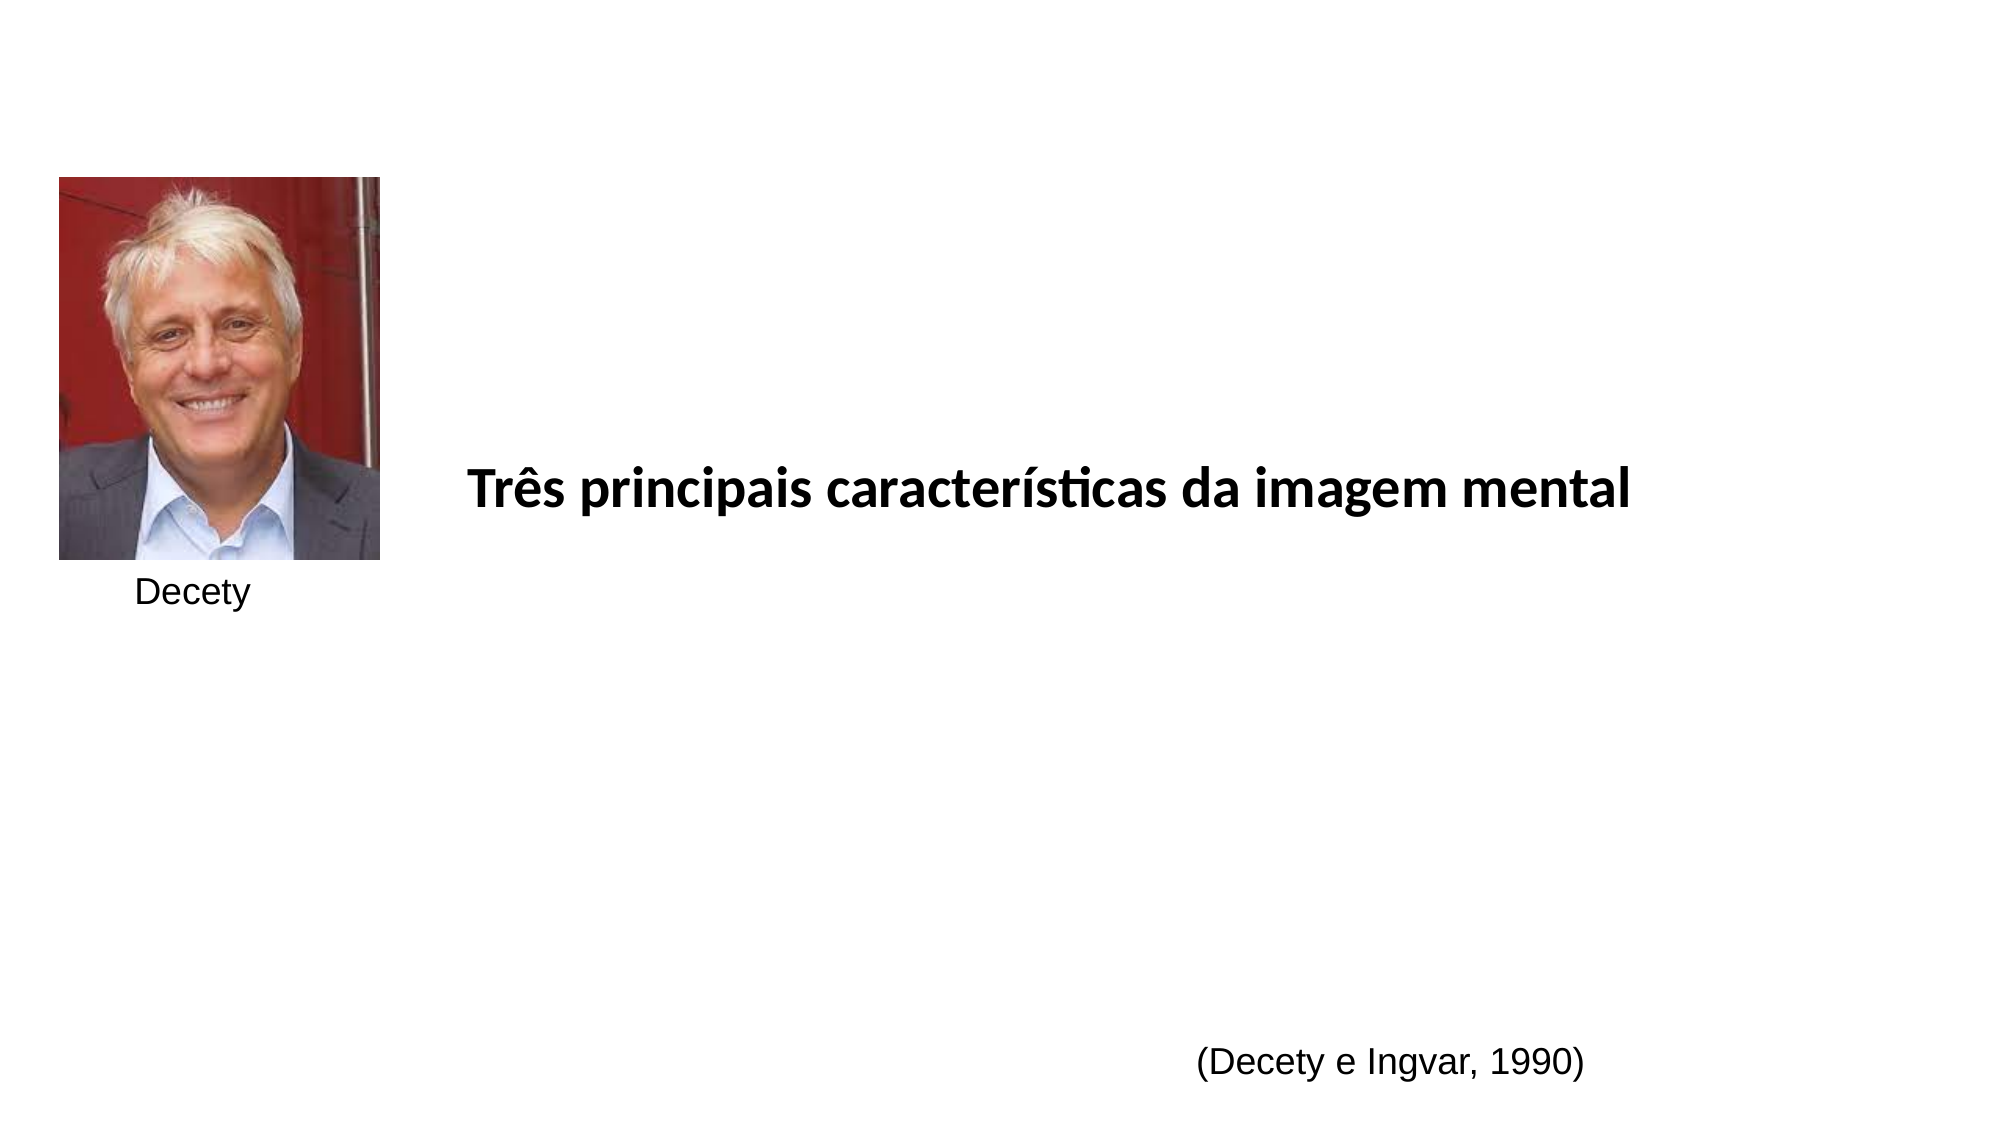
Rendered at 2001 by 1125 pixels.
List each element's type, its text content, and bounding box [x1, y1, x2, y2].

text_box (Decety e Ingvar, 1990) [1181, 1032, 1601, 1090]
picture [59, 177, 380, 560]
text_box Decety [119, 563, 266, 621]
title Três principais características da imagem mental [194, 383, 1920, 602]
